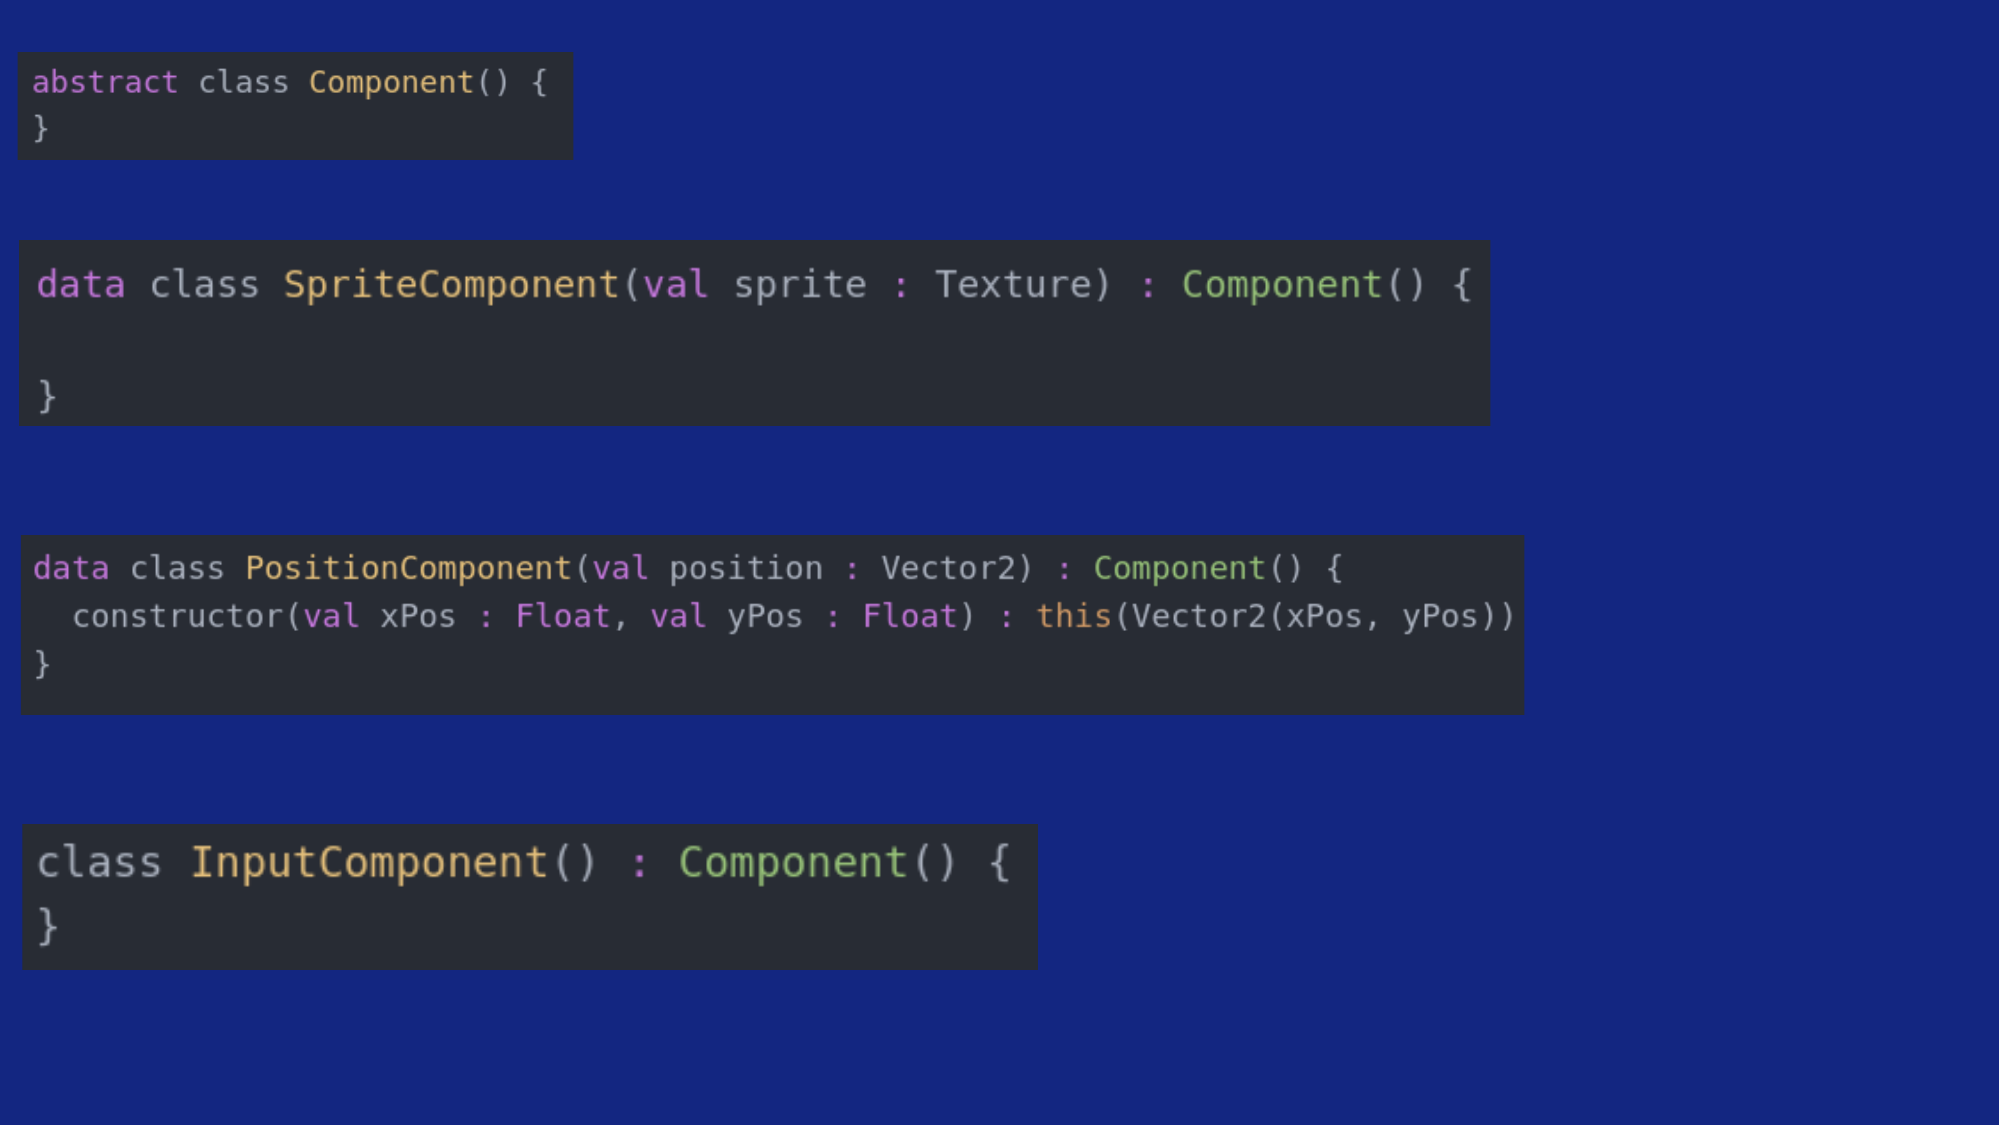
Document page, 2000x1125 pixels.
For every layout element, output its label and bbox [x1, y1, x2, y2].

picture [20, 535, 1525, 715]
picture [22, 824, 1038, 970]
picture [19, 240, 1491, 426]
picture [17, 52, 574, 160]
